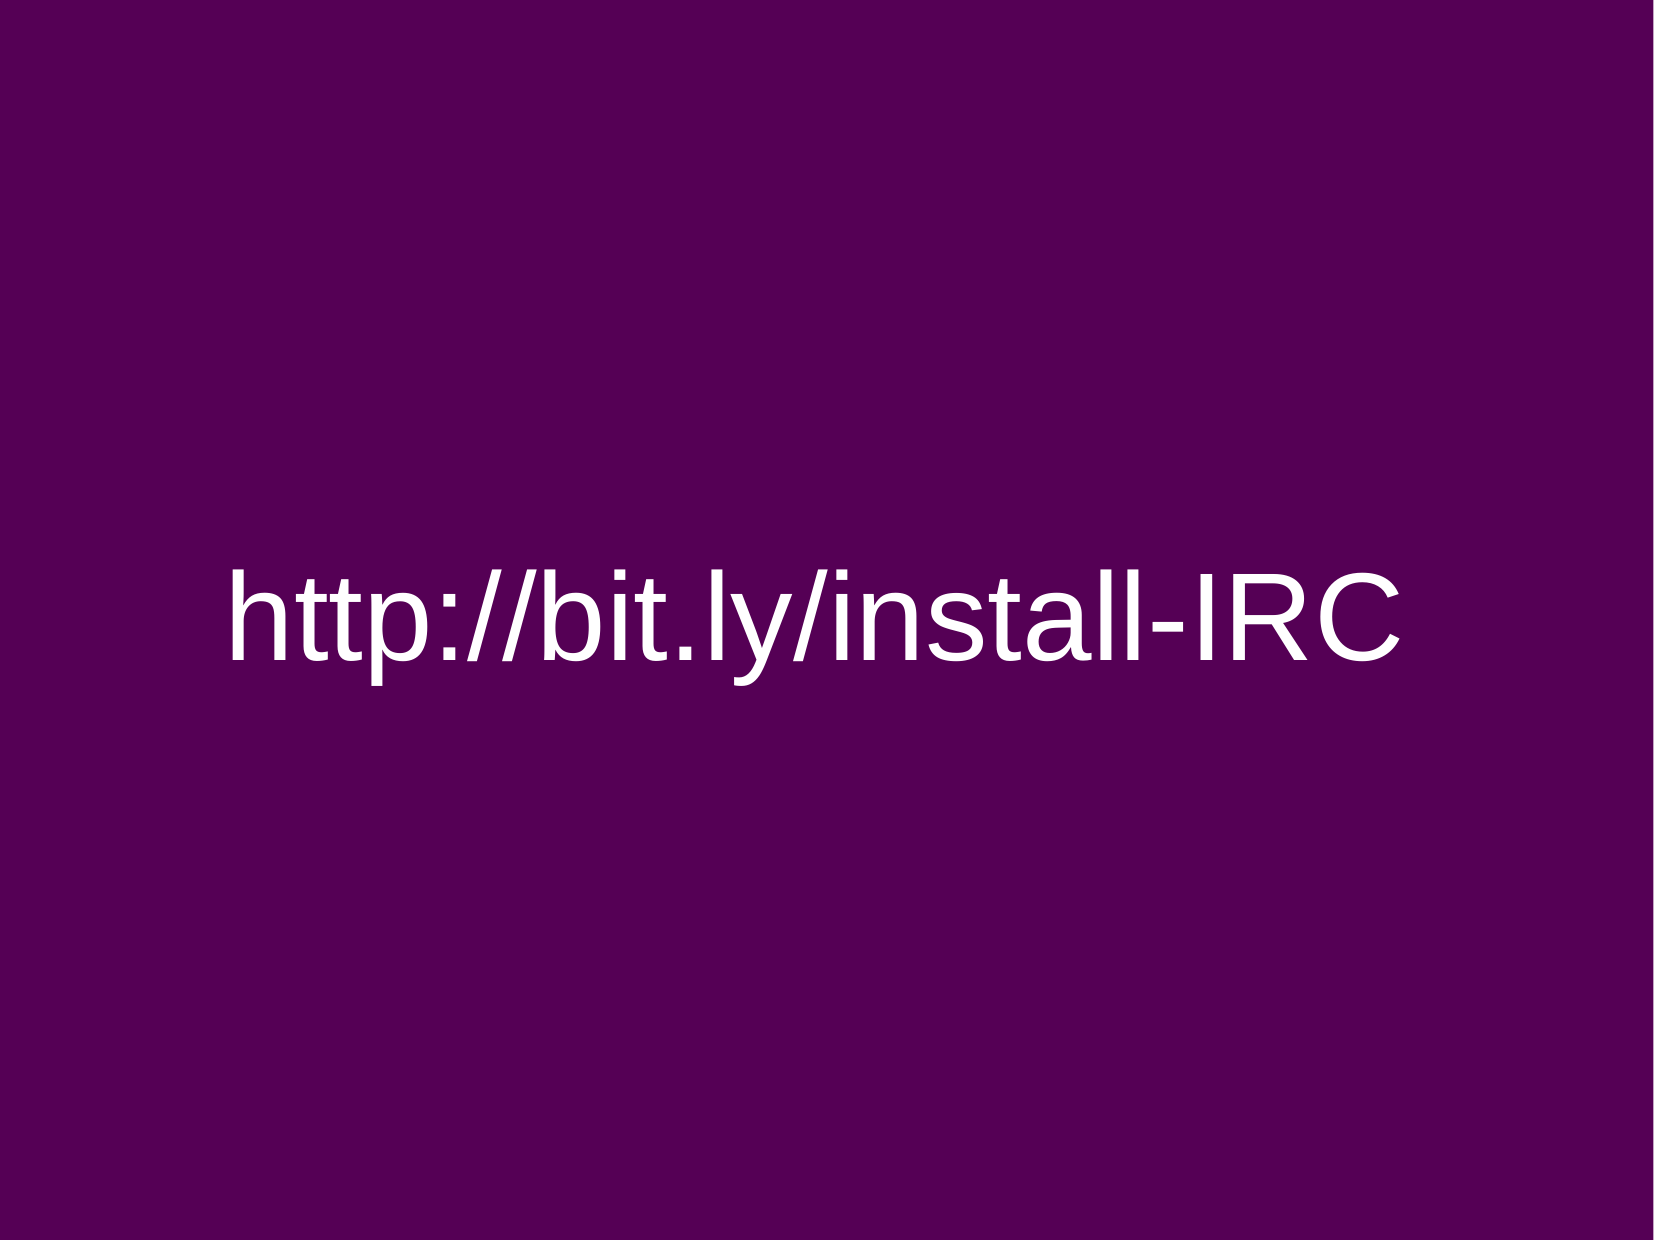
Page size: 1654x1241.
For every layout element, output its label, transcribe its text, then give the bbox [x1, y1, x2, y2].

text_box http://bit.ly/install-IRC [210, 540, 1651, 834]
